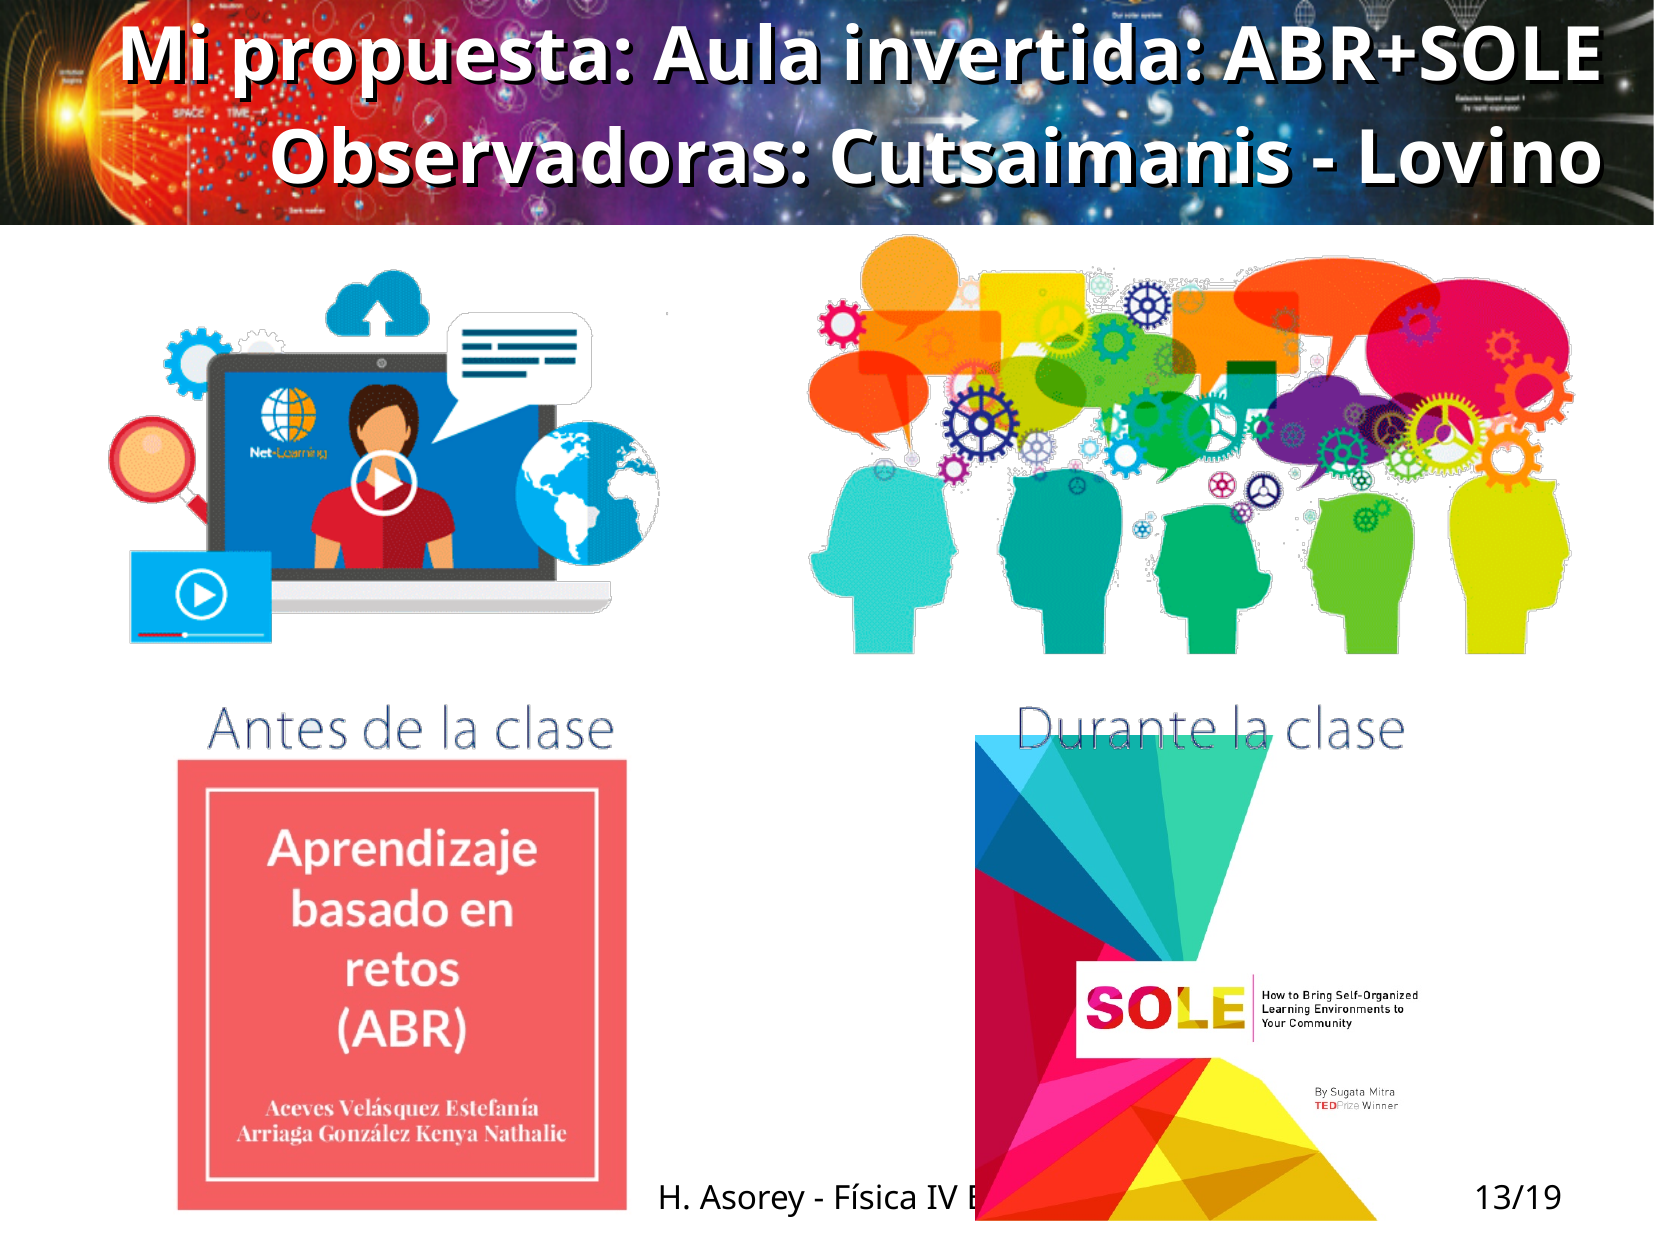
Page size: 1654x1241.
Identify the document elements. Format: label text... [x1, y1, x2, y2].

title Mi propuesta: Aula invertida: ABR+SOLE Observadoras: Cutsaimanis - Lovino [45, 11, 1606, 165]
picture [0, 0, 1654, 1234]
